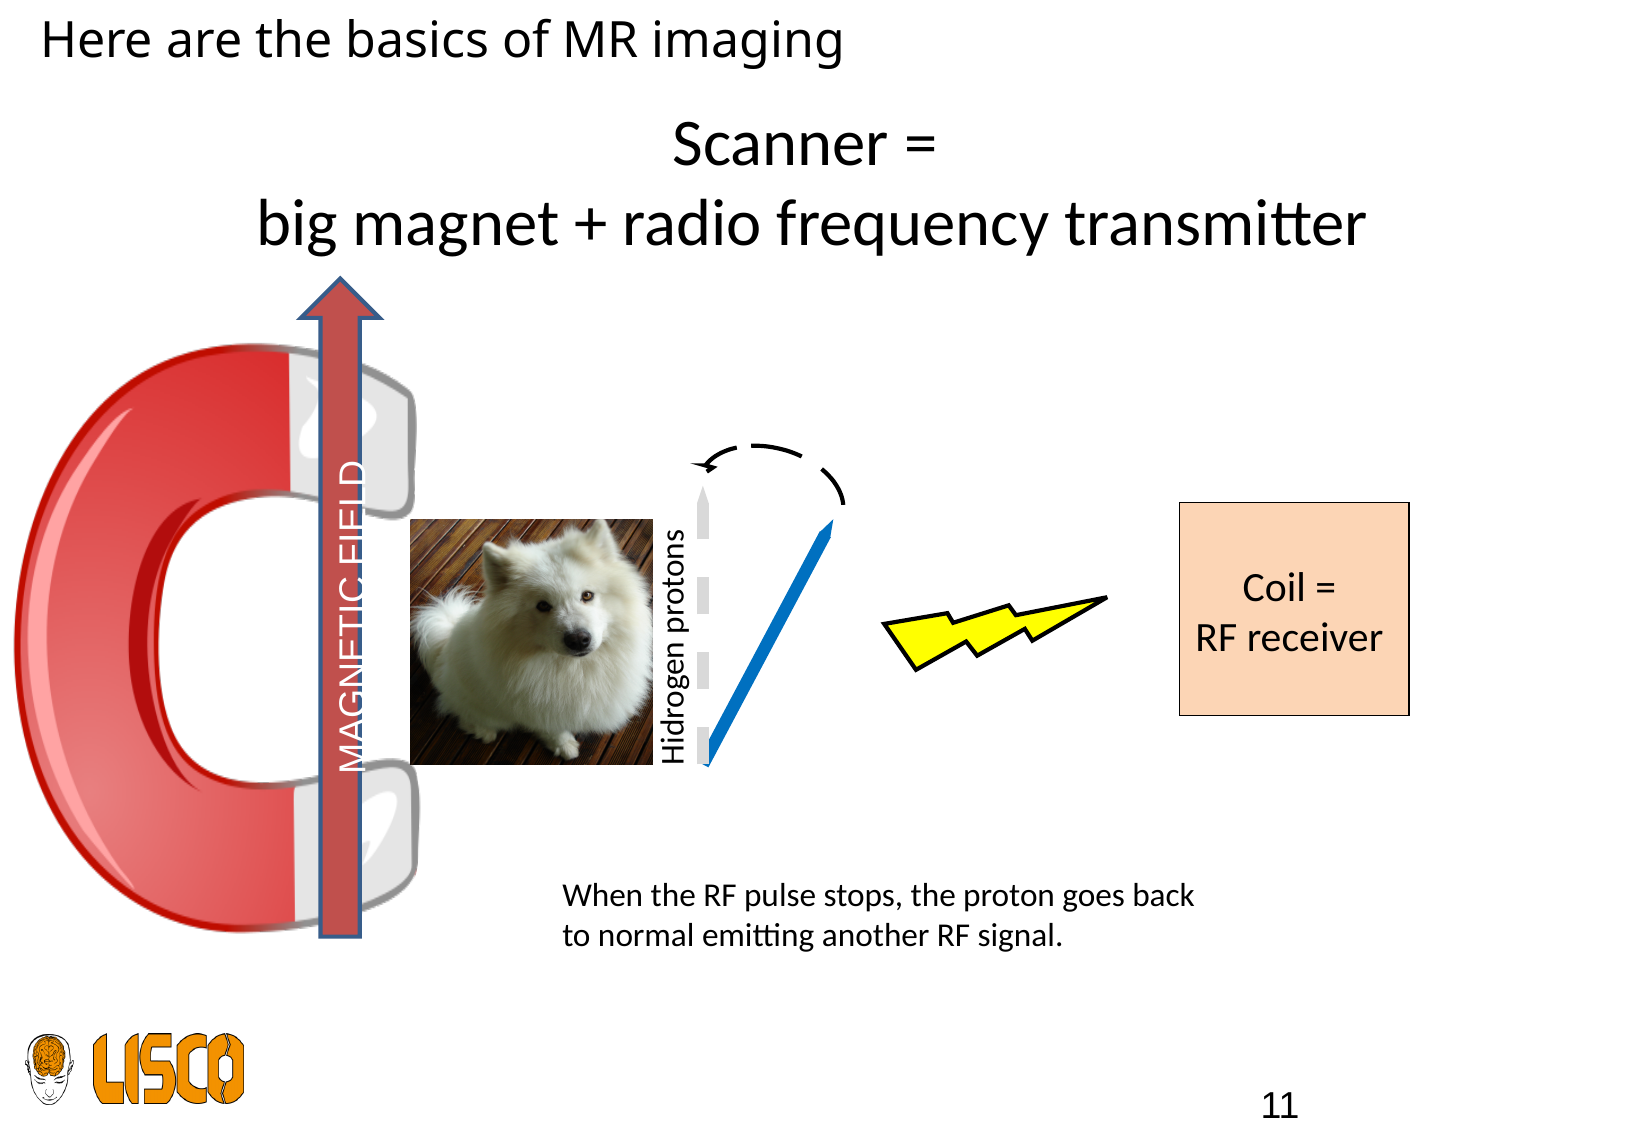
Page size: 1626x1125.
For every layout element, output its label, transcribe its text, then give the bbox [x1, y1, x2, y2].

text_box Here are the basics of MR imaging [26, 0, 1533, 121]
text_box Hidrogen protons [643, 504, 681, 780]
picture [25, 1034, 74, 1105]
text_box Scanner = big magnet + radio frequency transmitter [59, 91, 1566, 272]
text_box [884, 597, 1108, 670]
picture [93, 1033, 244, 1104]
picture [0, 323, 643, 982]
text_box When the RF pulse stops, the proton goes back to normal emitting another RF signal. [548, 865, 1246, 1008]
text_box Coil = RF receiver [1180, 503, 1409, 715]
text_box MAGNETIC FIELD [300, 278, 380, 937]
